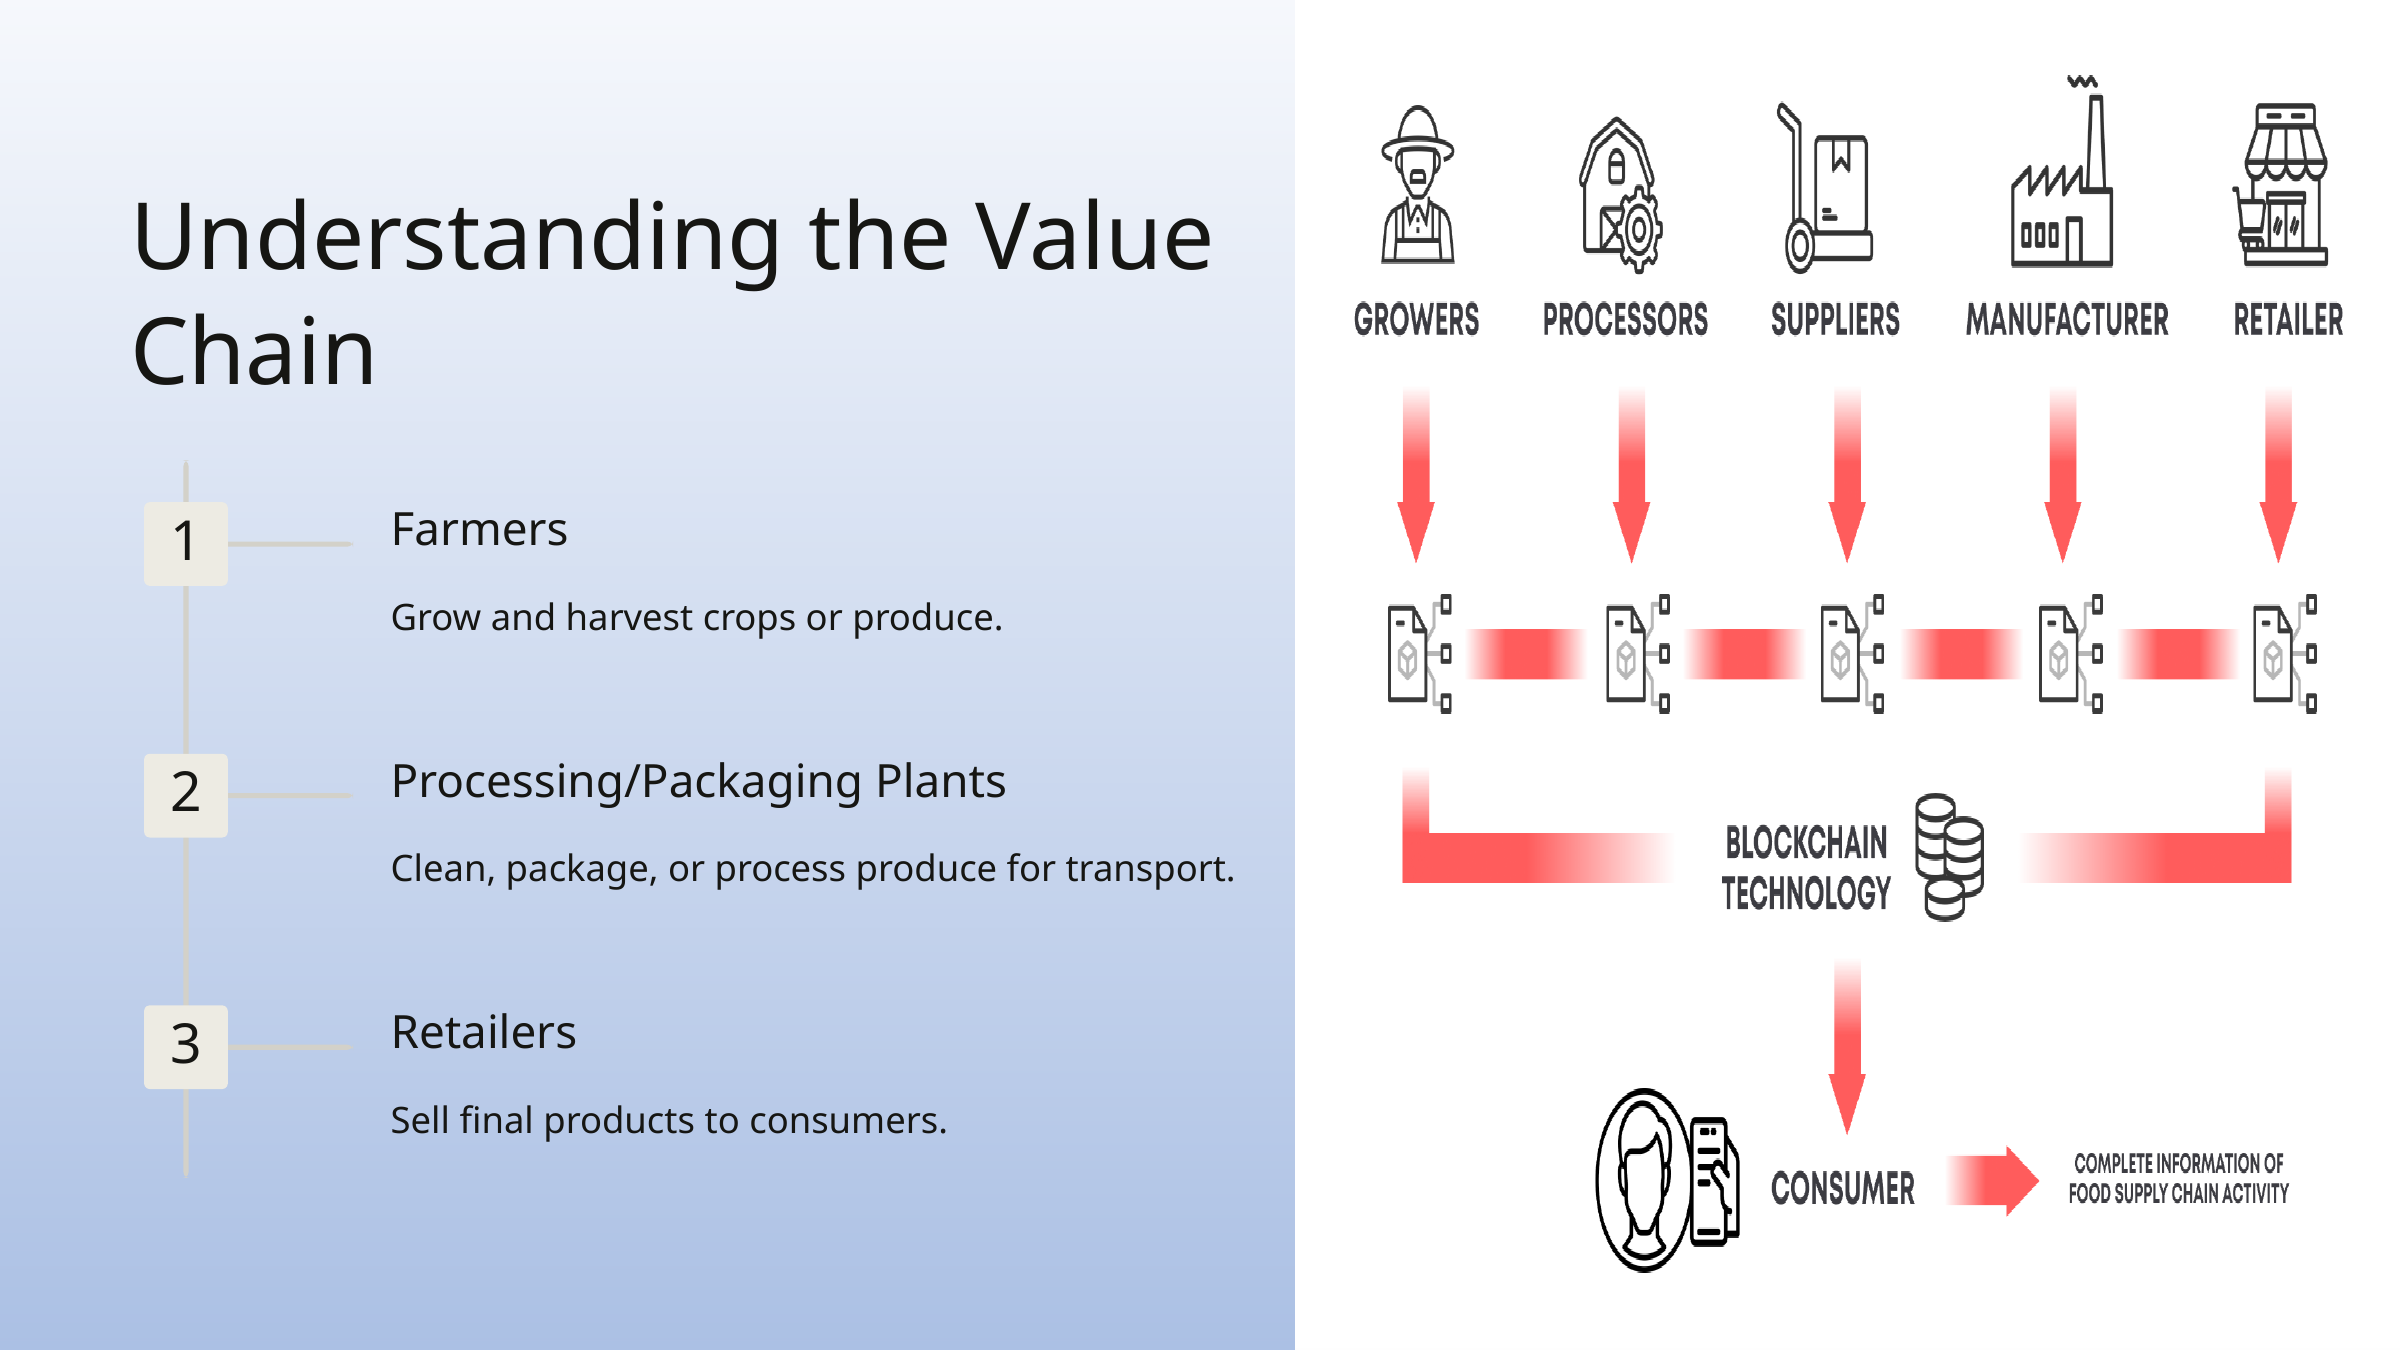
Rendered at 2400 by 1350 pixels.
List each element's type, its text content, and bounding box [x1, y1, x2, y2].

text_box Processing/Packaging Plants [391, 749, 1018, 807]
text_box [144, 460, 354, 1178]
text_box 3 [169, 1019, 203, 1075]
text_box 2 [170, 768, 202, 824]
text_box Farmers [391, 498, 856, 556]
text_box Understanding the Value Chain [130, 172, 1295, 405]
picture [1295, 0, 2400, 1350]
text_box Clean, package, or process produce for transport. [391, 830, 1295, 889]
text_box 1 [177, 516, 195, 572]
text_box Sell final products to consumers. [391, 1081, 1295, 1141]
text_box Retailers [391, 1001, 856, 1059]
text_box Grow and harvest crops or produce. [391, 578, 1295, 638]
